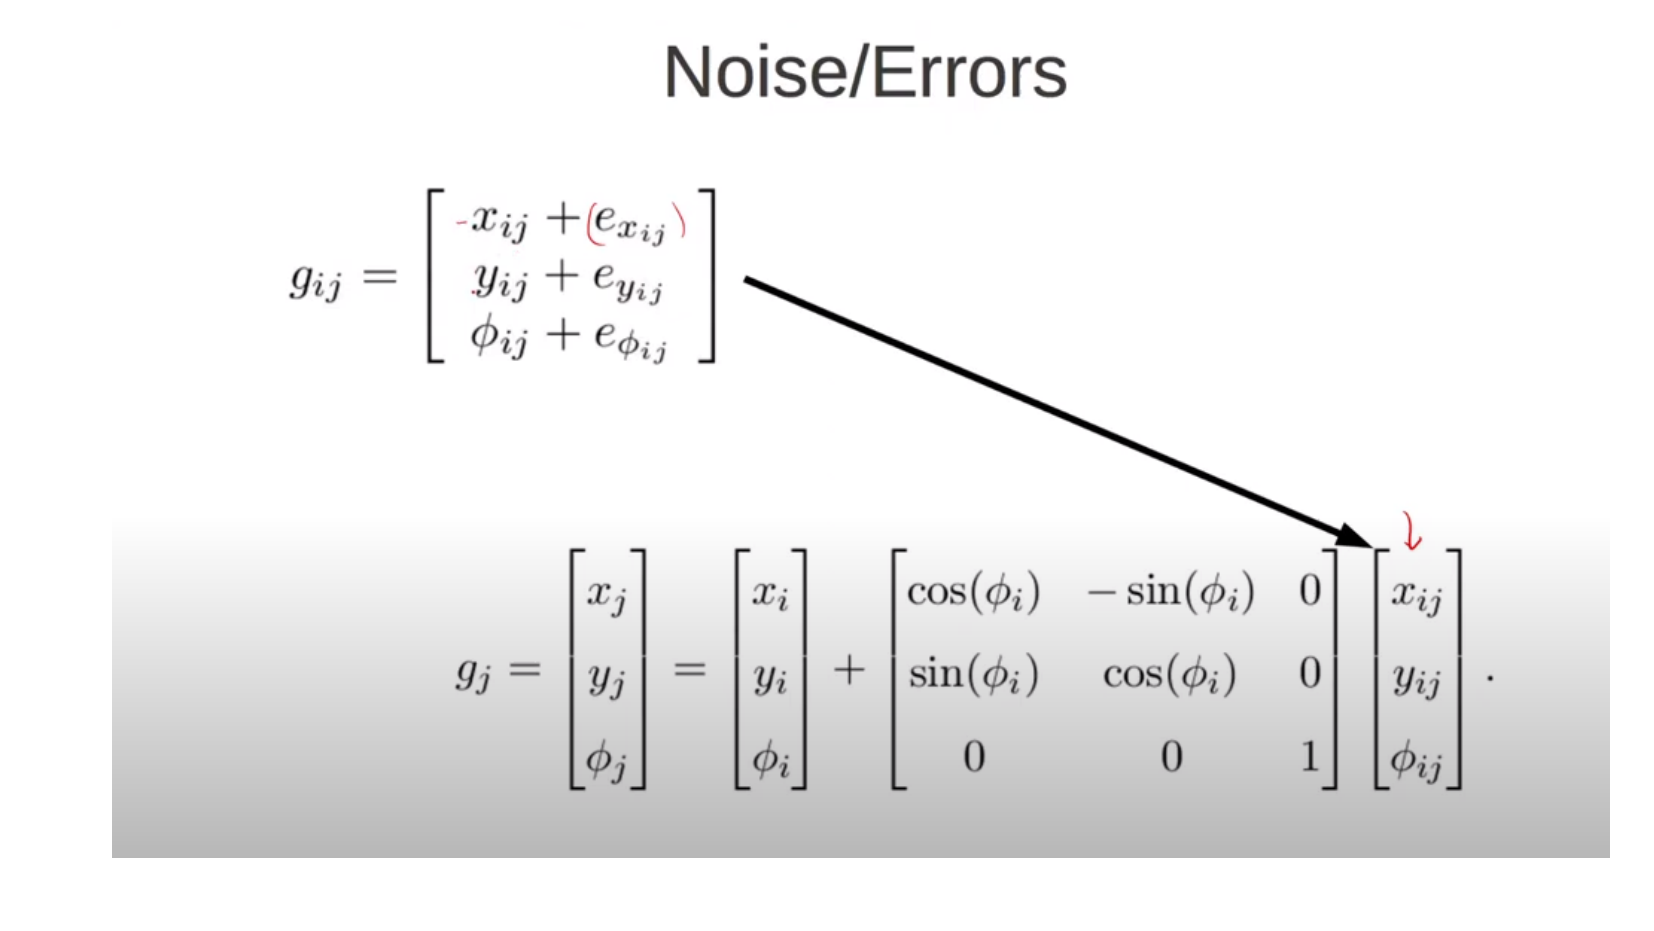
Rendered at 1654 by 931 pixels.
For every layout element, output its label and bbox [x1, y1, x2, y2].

picture [112, 20, 1610, 859]
